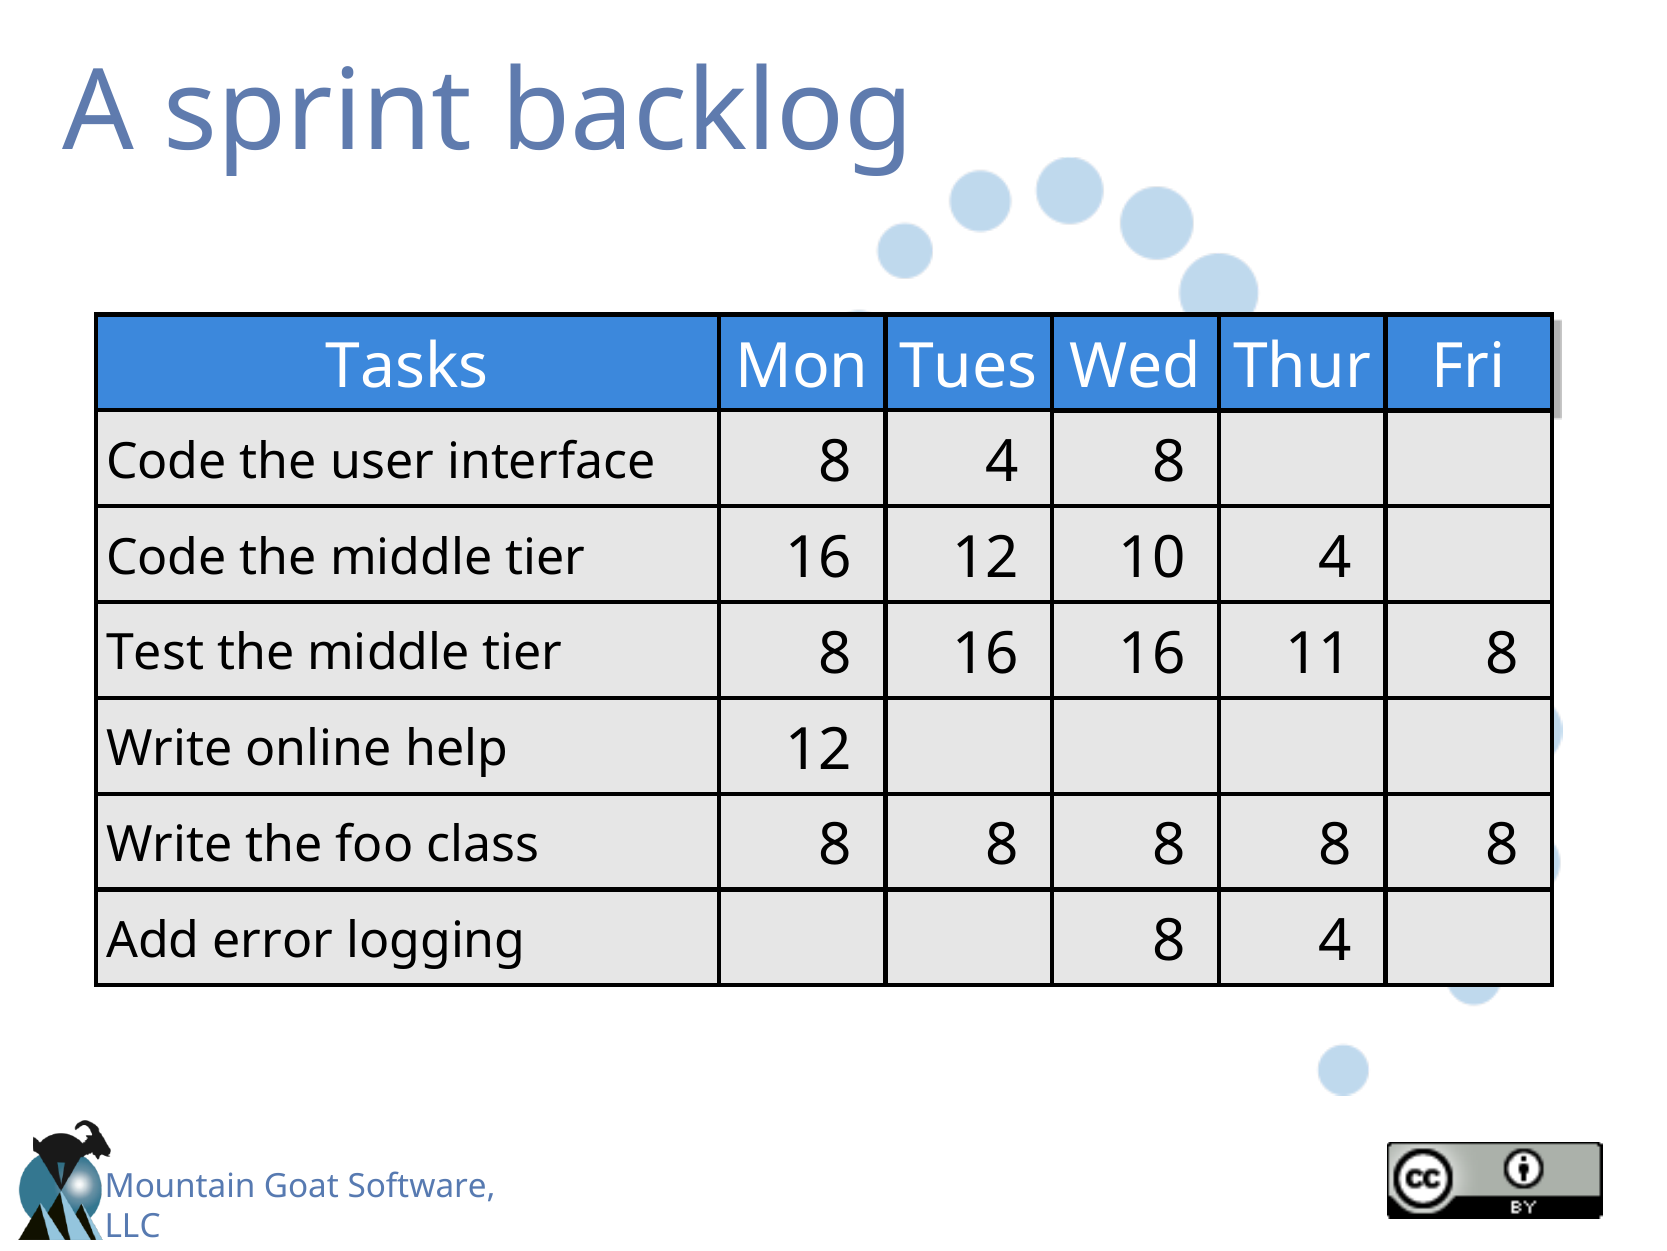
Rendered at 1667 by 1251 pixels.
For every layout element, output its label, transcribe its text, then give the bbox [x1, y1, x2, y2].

text_box Write the foo class [95, 793, 718, 889]
text_box 8 [718, 410, 885, 506]
text_box Add error logging [95, 889, 718, 986]
text_box 11 [1219, 602, 1385, 697]
text_box 8 [1052, 889, 1219, 986]
text_box 8 [718, 793, 885, 889]
text_box 4 [1219, 889, 1385, 986]
text_box Tasks [95, 314, 718, 410]
text_box [1219, 410, 1553, 602]
text_box 8 [1385, 793, 1553, 889]
text_box 8 [1385, 602, 1553, 697]
text_box [1385, 889, 1553, 986]
text_box 10 [1052, 506, 1219, 602]
text_box Code the user interface [95, 410, 718, 506]
text_box 8 [1052, 410, 1219, 506]
text_box 16 [885, 602, 1052, 697]
text_box Write online help [95, 697, 718, 793]
text_box [885, 697, 1553, 793]
text_box 4 [1219, 506, 1385, 602]
text_box Wed [1052, 314, 1218, 410]
text_box 8 [718, 602, 885, 697]
text_box 8 [885, 793, 1052, 889]
text_box 8 [1219, 793, 1385, 889]
picture [835, 194, 1563, 1096]
text_box 12 [885, 506, 1052, 602]
text_box Code the middle tier [95, 506, 718, 602]
text_box Test the middle tier [95, 602, 718, 697]
text_box 16 [718, 506, 885, 602]
picture [1387, 1142, 1603, 1219]
text_box 8 [1052, 793, 1219, 889]
text_box Mon [718, 314, 885, 410]
text_box 12 [718, 697, 885, 793]
text_box Tues [885, 314, 1052, 410]
picture [18, 1120, 111, 1240]
text_box Fri [1385, 314, 1553, 410]
text_box Thur [1218, 314, 1385, 410]
title A sprint backlog [56, 18, 1609, 194]
text_box 16 [1052, 602, 1219, 697]
text_box [718, 889, 1052, 986]
text_box 4 [885, 410, 1052, 506]
